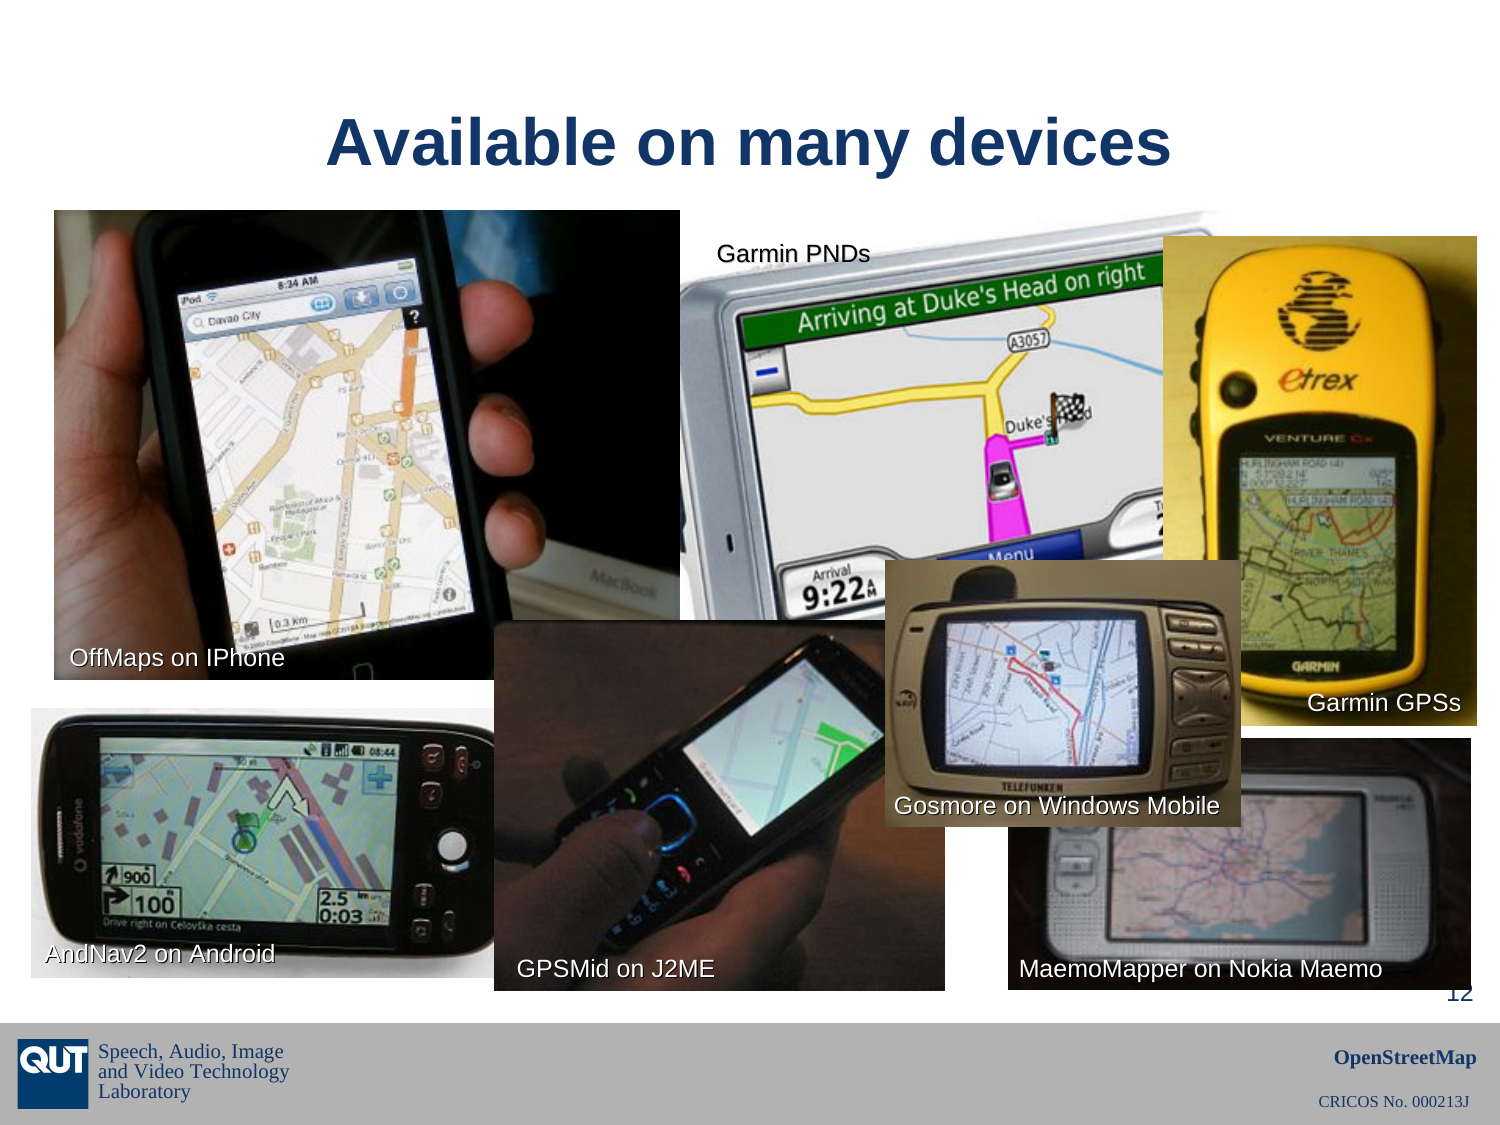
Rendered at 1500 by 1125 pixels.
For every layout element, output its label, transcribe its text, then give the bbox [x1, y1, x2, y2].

picture [17, 1039, 89, 1109]
text_box GPSMid on J2ME [501, 944, 731, 990]
picture [31, 210, 1477, 991]
text_box Gosmore on Windows Mobile [879, 782, 1236, 827]
text_box AndNav2 on Android [29, 929, 291, 975]
text_box Garmin GPSs [1292, 679, 1477, 724]
text_box MaemoMapper on Nokia Maemo [1003, 945, 1399, 990]
text_box Garmin PNDs [701, 230, 886, 276]
text_box OffMaps on IPhone [54, 634, 301, 680]
title Available on many devices [74, 44, 1425, 233]
